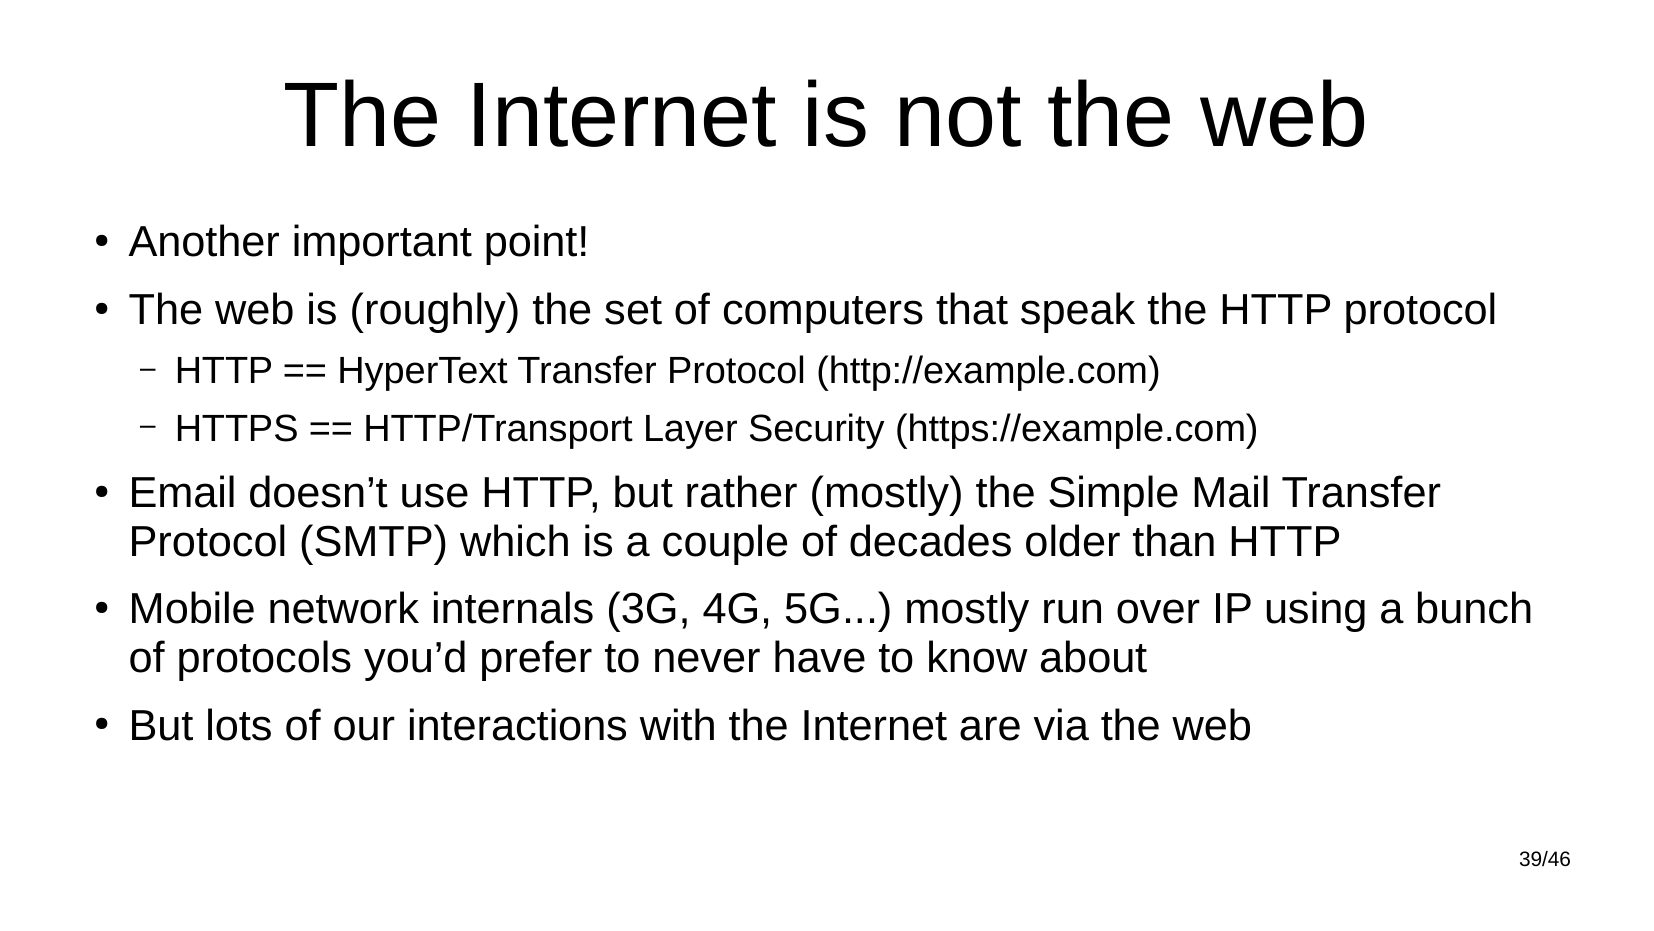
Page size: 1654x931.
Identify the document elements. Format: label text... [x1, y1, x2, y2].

list Another important point! The web is (roughly) the set of computers that speak the HTTP protocol HTTP == HyperText Transfer Protocol (http://example.com) HTTPS == HTTP/Transport Layer Security (https://example.com) Email doesn’t use HTTP, but rather (mostly) the Simple Mail Transfer Protocol (SMTP) which is a couple of decades older than HTTP Mobile network internals (3G, 4G, 5G...) mostly run over IP using a bunch of protocols you’d prefer to never have to know about But lots of our interactions with the Internet are via the web [82, 217, 1571, 758]
title The Internet is not the web [82, 37, 1571, 193]
